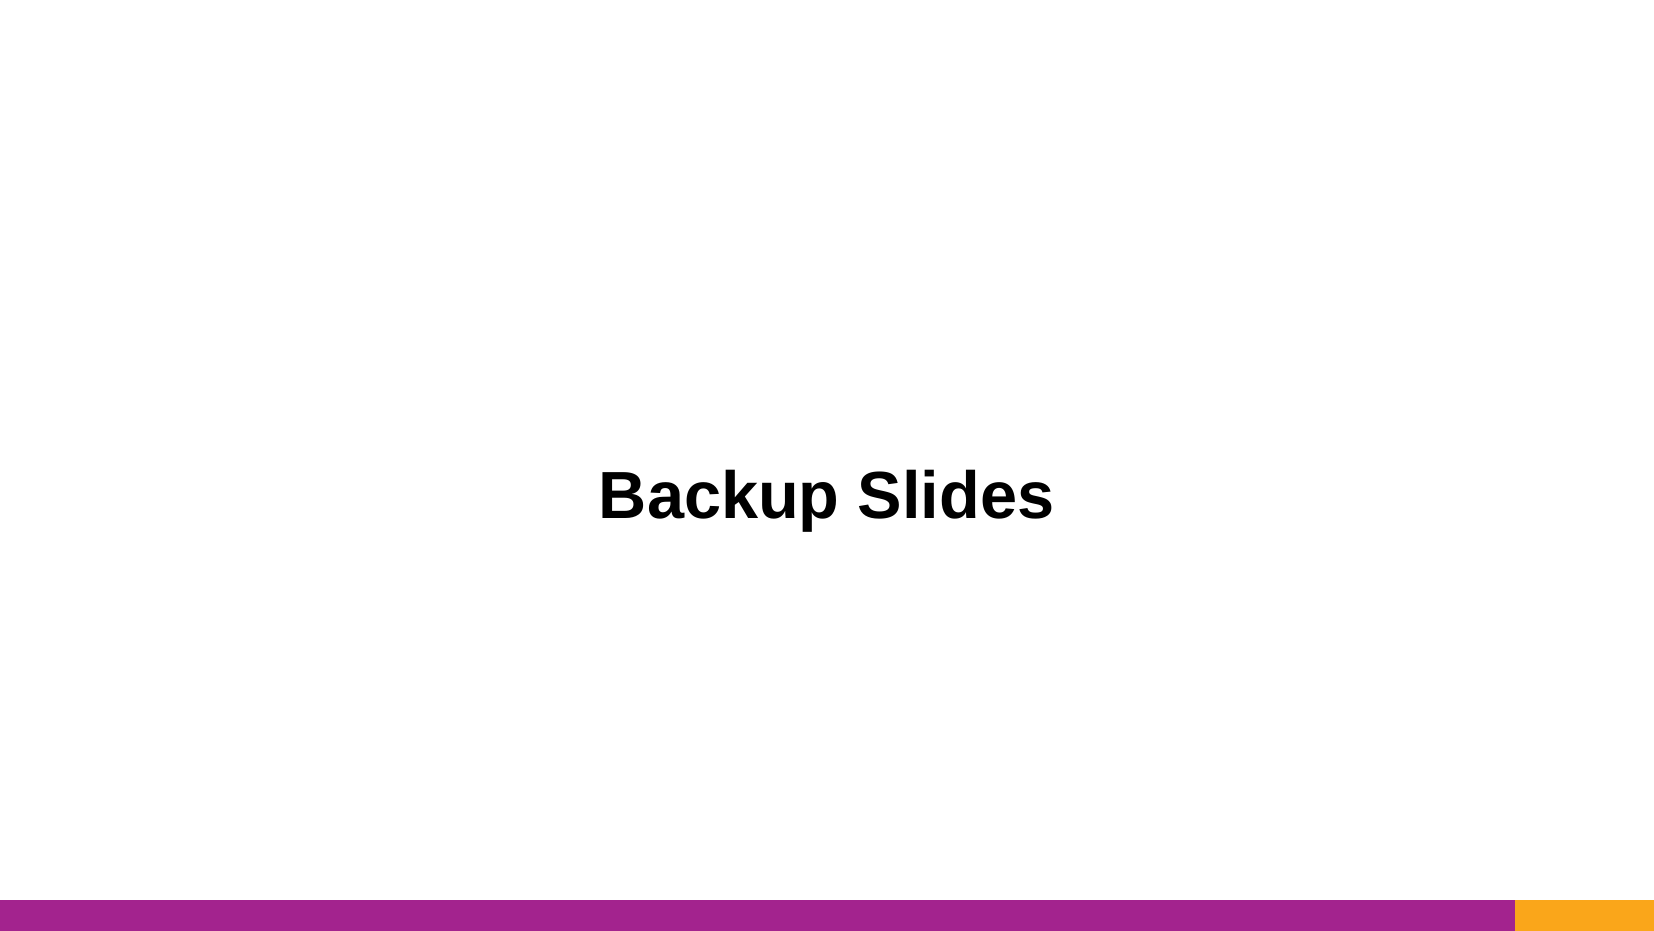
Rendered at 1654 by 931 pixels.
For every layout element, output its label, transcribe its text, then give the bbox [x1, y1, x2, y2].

subtitle Backup Slides [82, 165, 1571, 826]
text_box [0, 900, 1654, 931]
